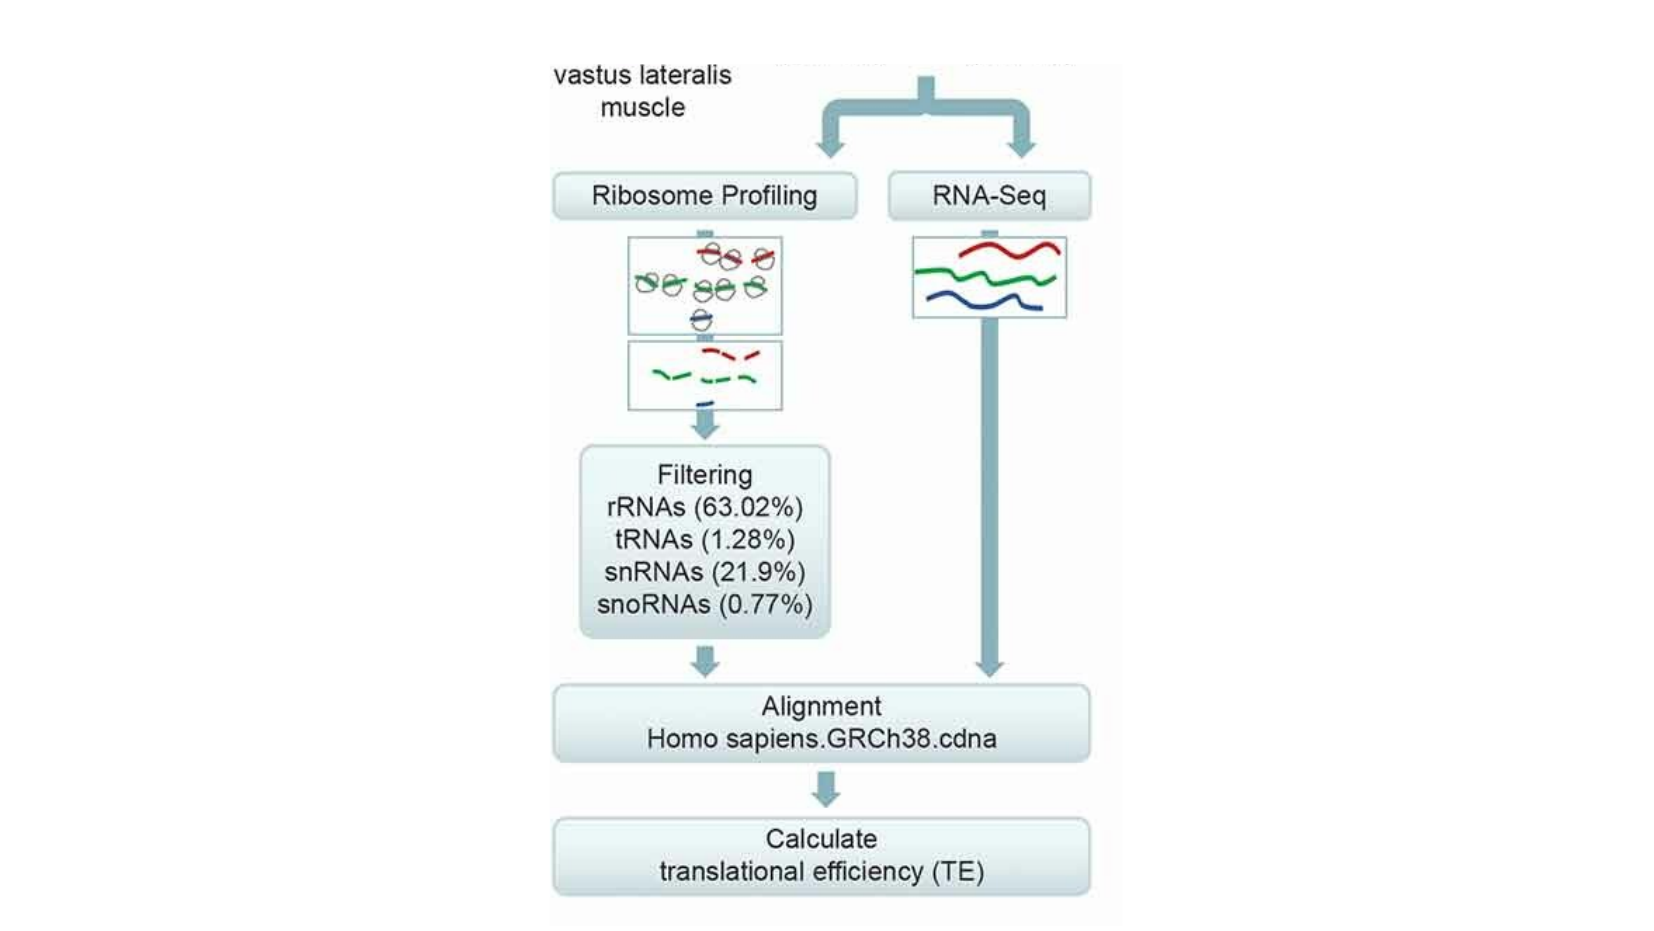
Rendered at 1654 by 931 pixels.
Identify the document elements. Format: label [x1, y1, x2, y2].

picture [549, 64, 1123, 927]
